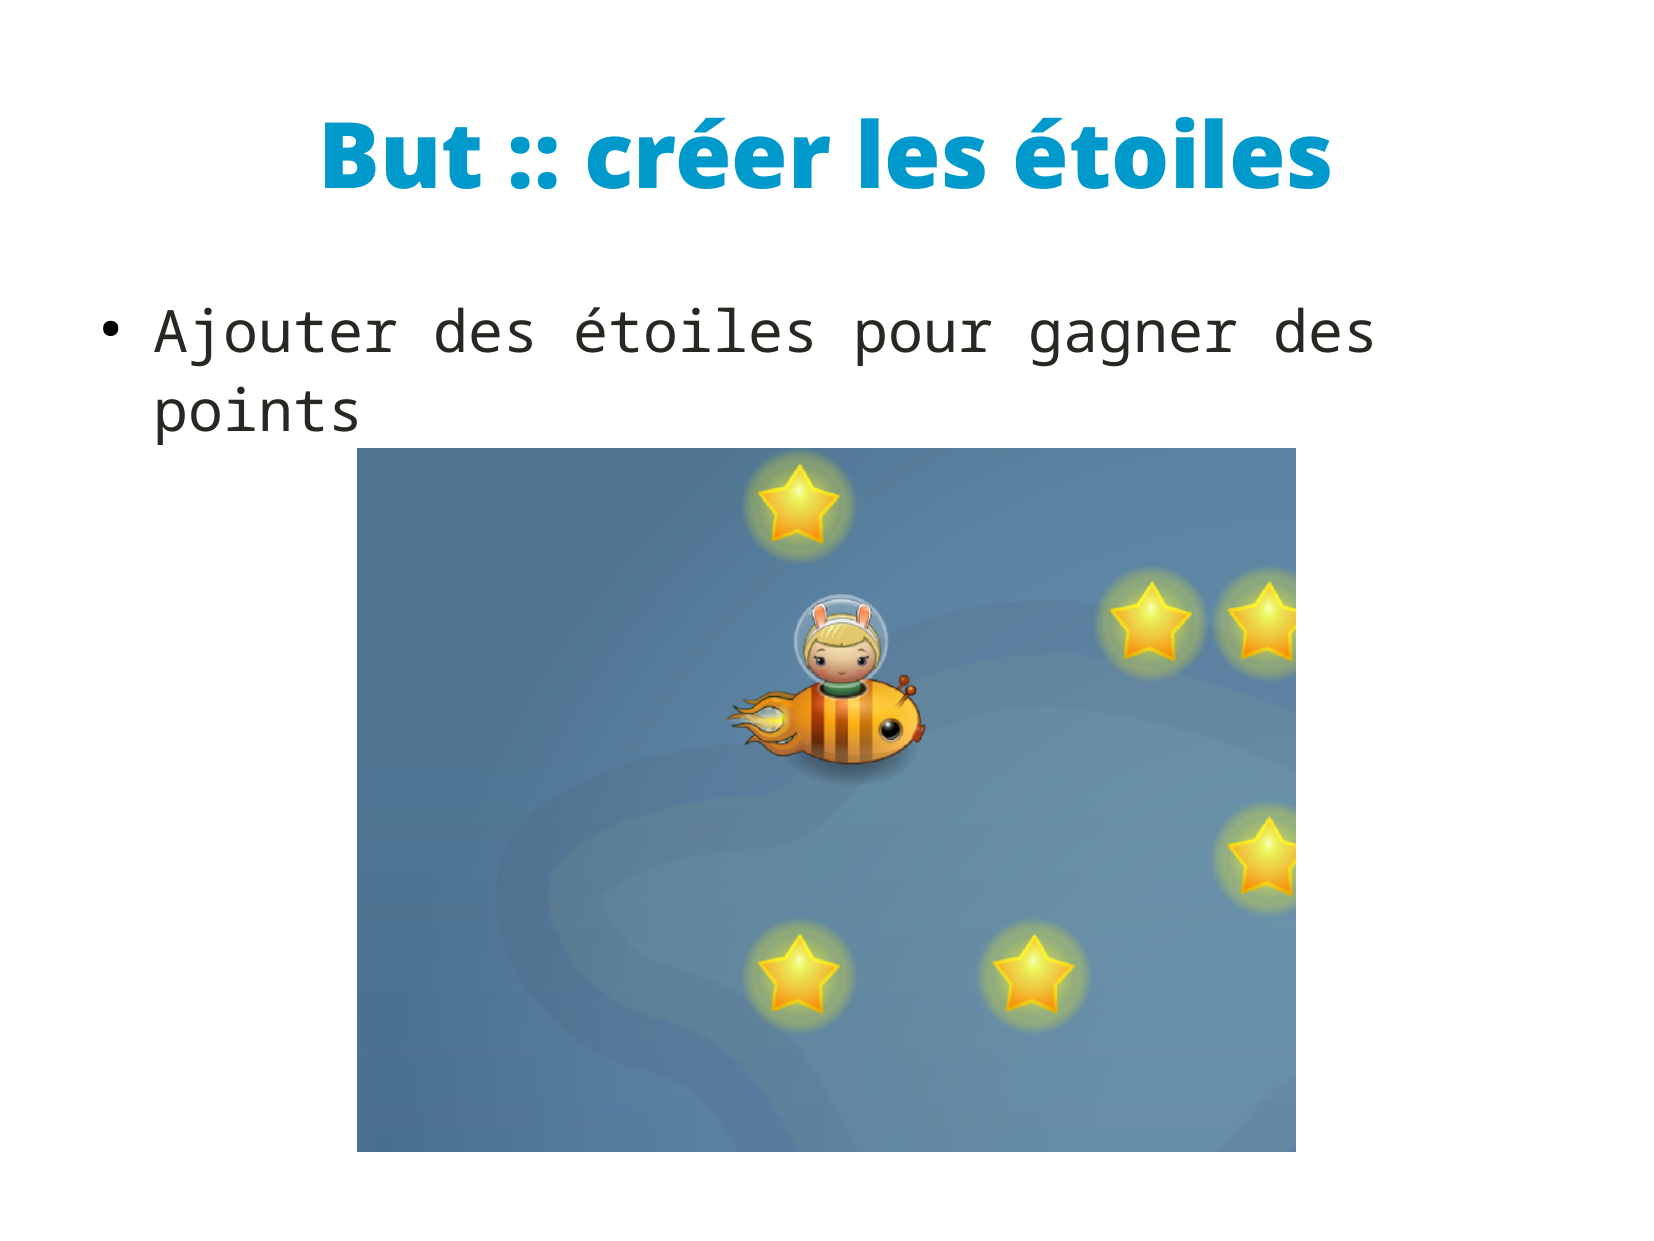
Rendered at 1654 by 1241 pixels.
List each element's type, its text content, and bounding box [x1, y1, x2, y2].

picture [357, 448, 1296, 1152]
list Ajouter des étoiles pour gagner des points [82, 290, 1571, 1010]
title But :: créer les étoiles [82, 49, 1571, 257]
